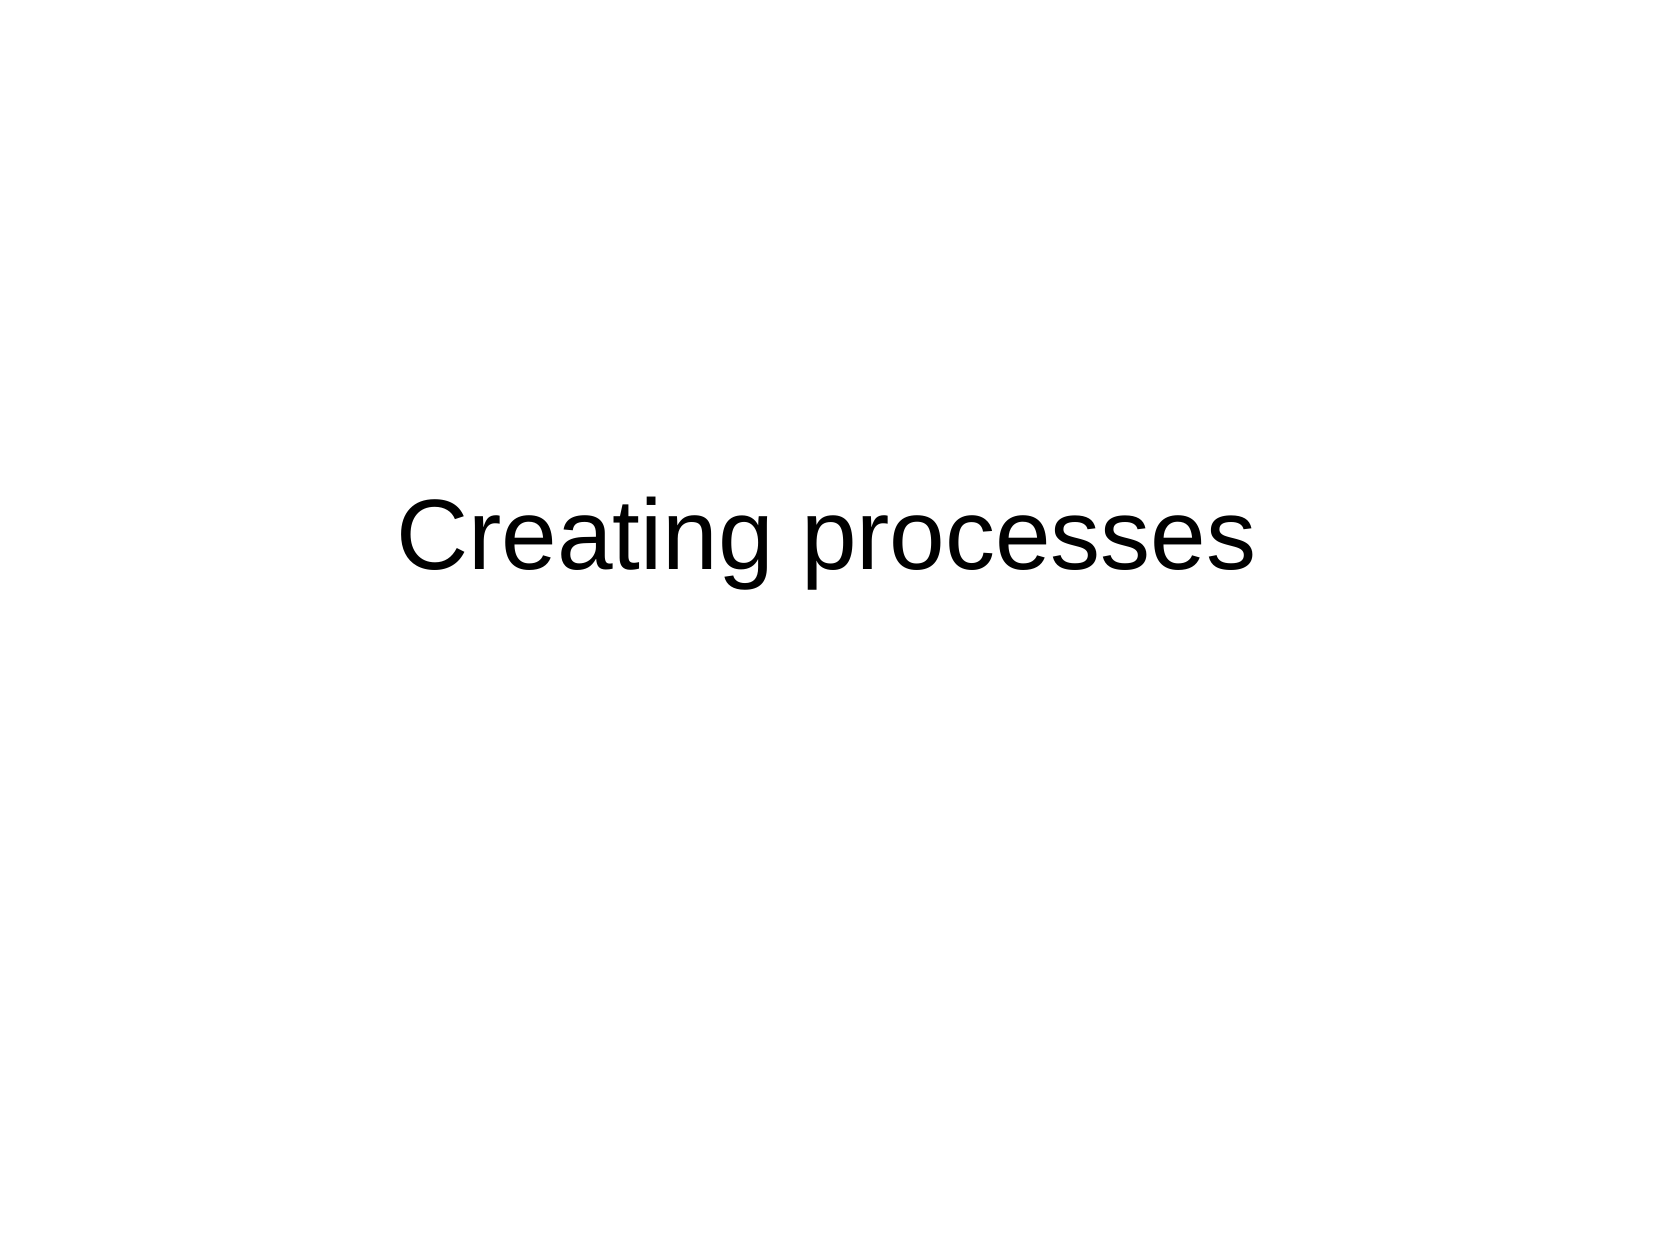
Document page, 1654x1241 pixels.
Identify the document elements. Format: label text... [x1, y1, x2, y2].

subtitle Creating processes [82, 49, 1571, 1010]
